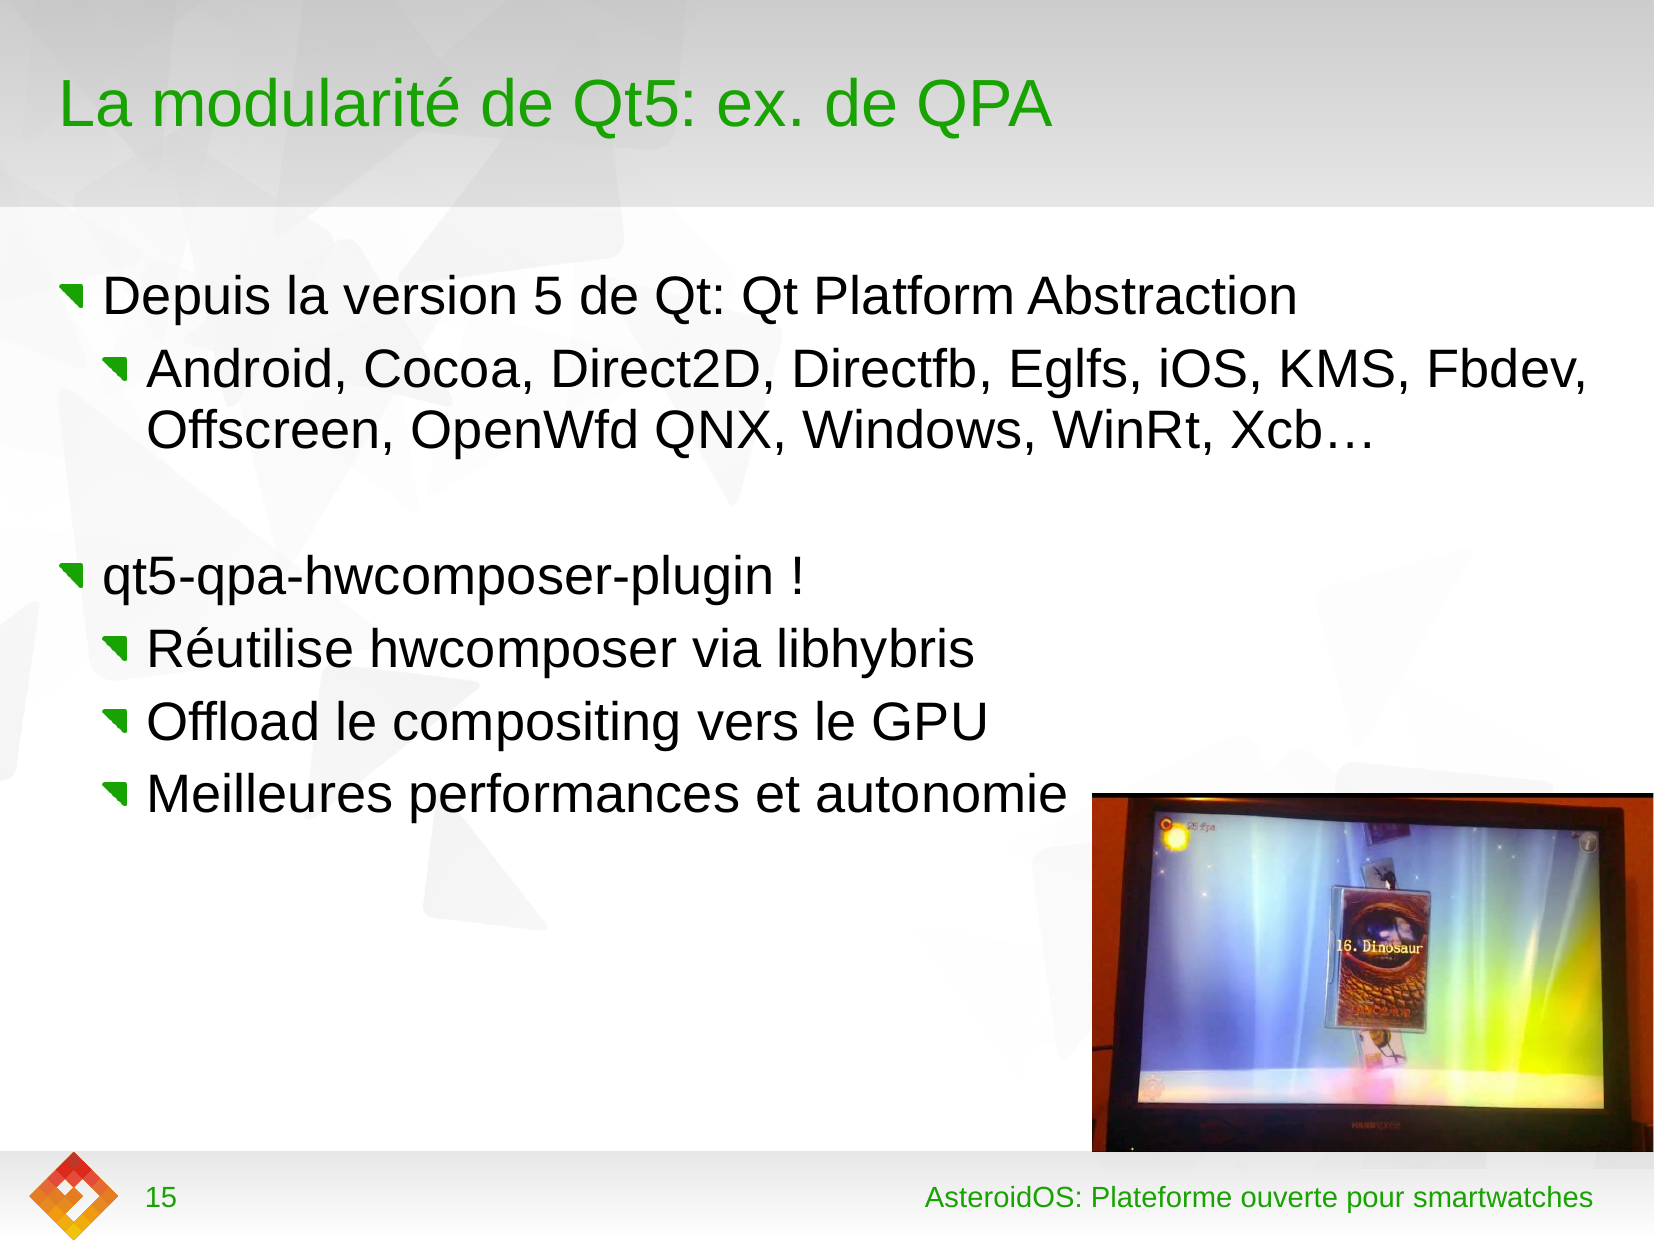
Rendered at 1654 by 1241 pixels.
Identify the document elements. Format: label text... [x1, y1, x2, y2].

list Depuis la version 5 de Qt: Qt Platform Abstraction Android, Cocoa, Direct2D, Directfb, Eglfs, iOS, KMS, Fbdev, Offscreen, OpenWfd QNX, Windows, WinRt, Xcb… qt5-qpa-hwcomposer-plugin ! Réutilise hwcomposer via libhybris Offload le compositing vers le GPU Meilleures performances et autonomie [59, 265, 1595, 1056]
title La modularité de Qt5: ex. de QPA [59, 29, 1595, 178]
picture [0, 0, 783, 931]
picture [915, 548, 1654, 1169]
